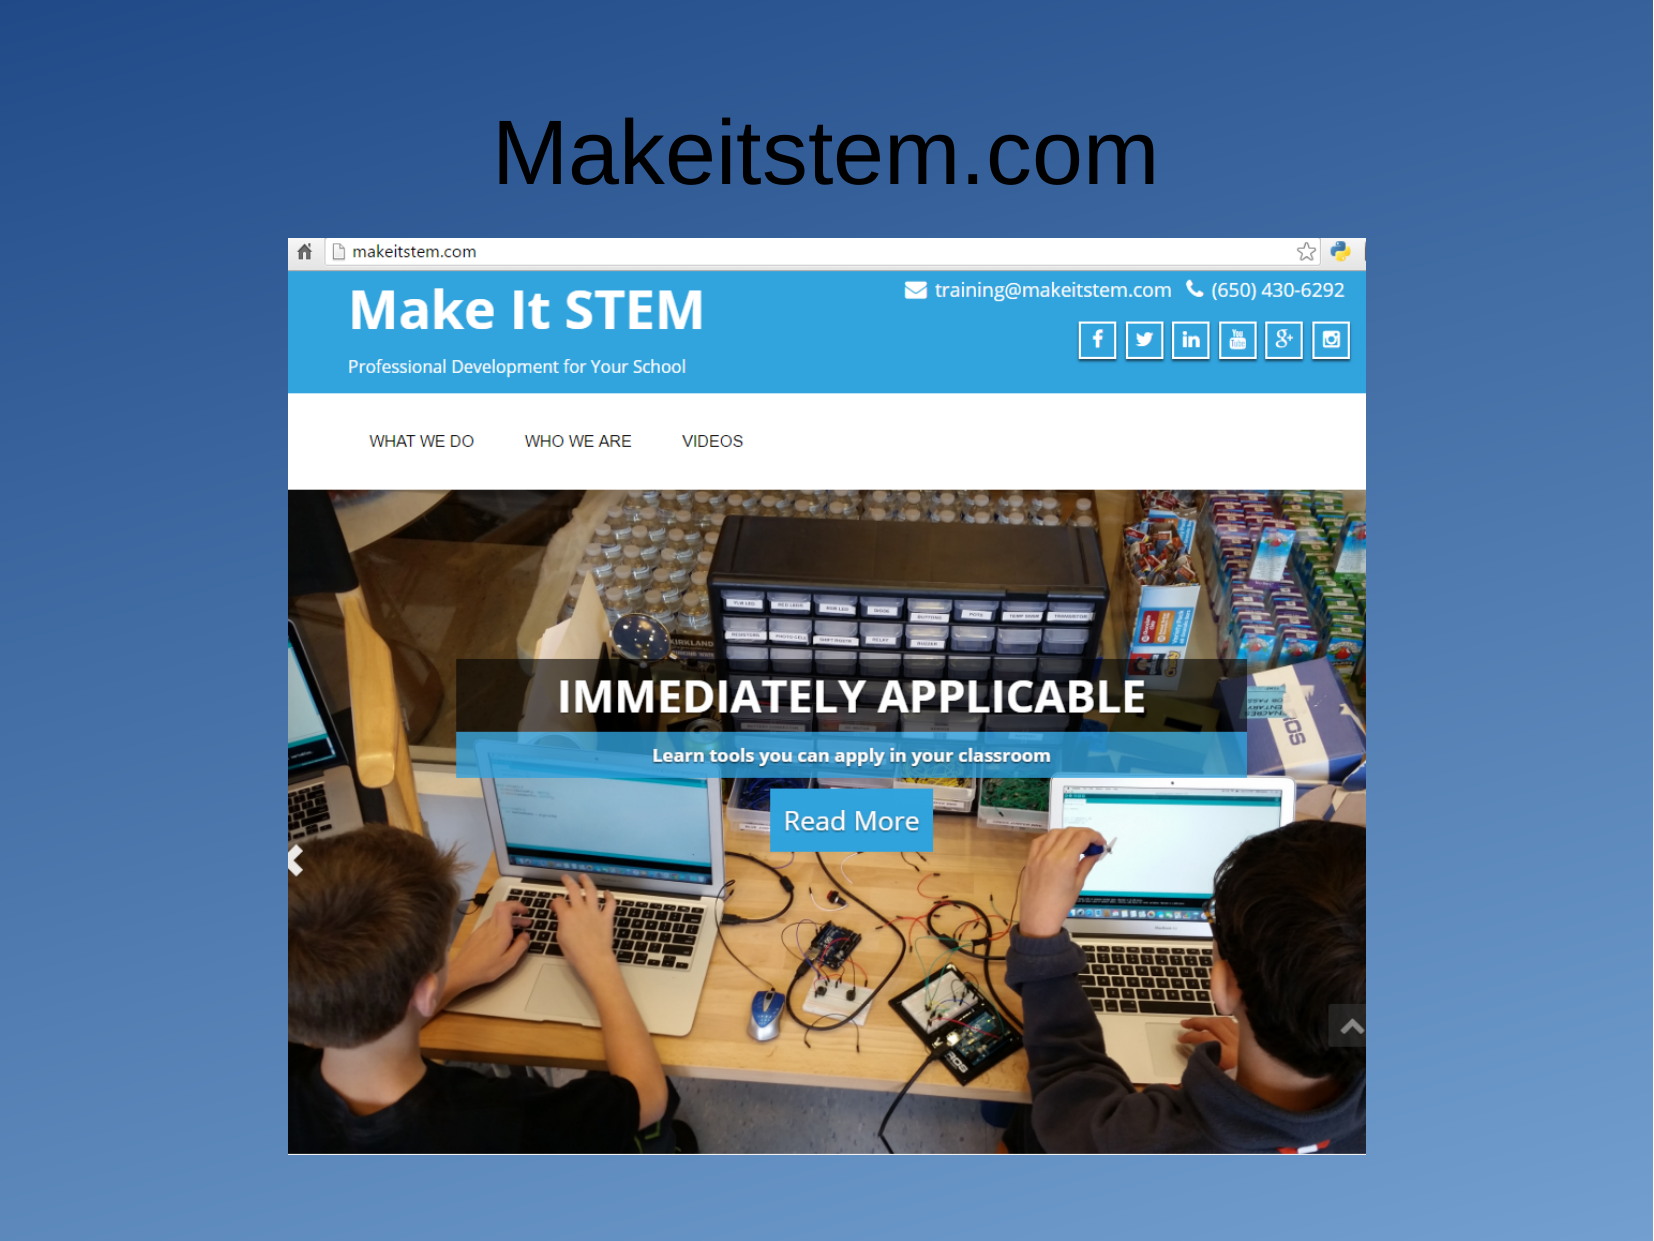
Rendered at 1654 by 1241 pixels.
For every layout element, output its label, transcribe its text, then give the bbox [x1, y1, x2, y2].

picture [288, 238, 1366, 1156]
title Makeitstem.com [82, 49, 1571, 257]
